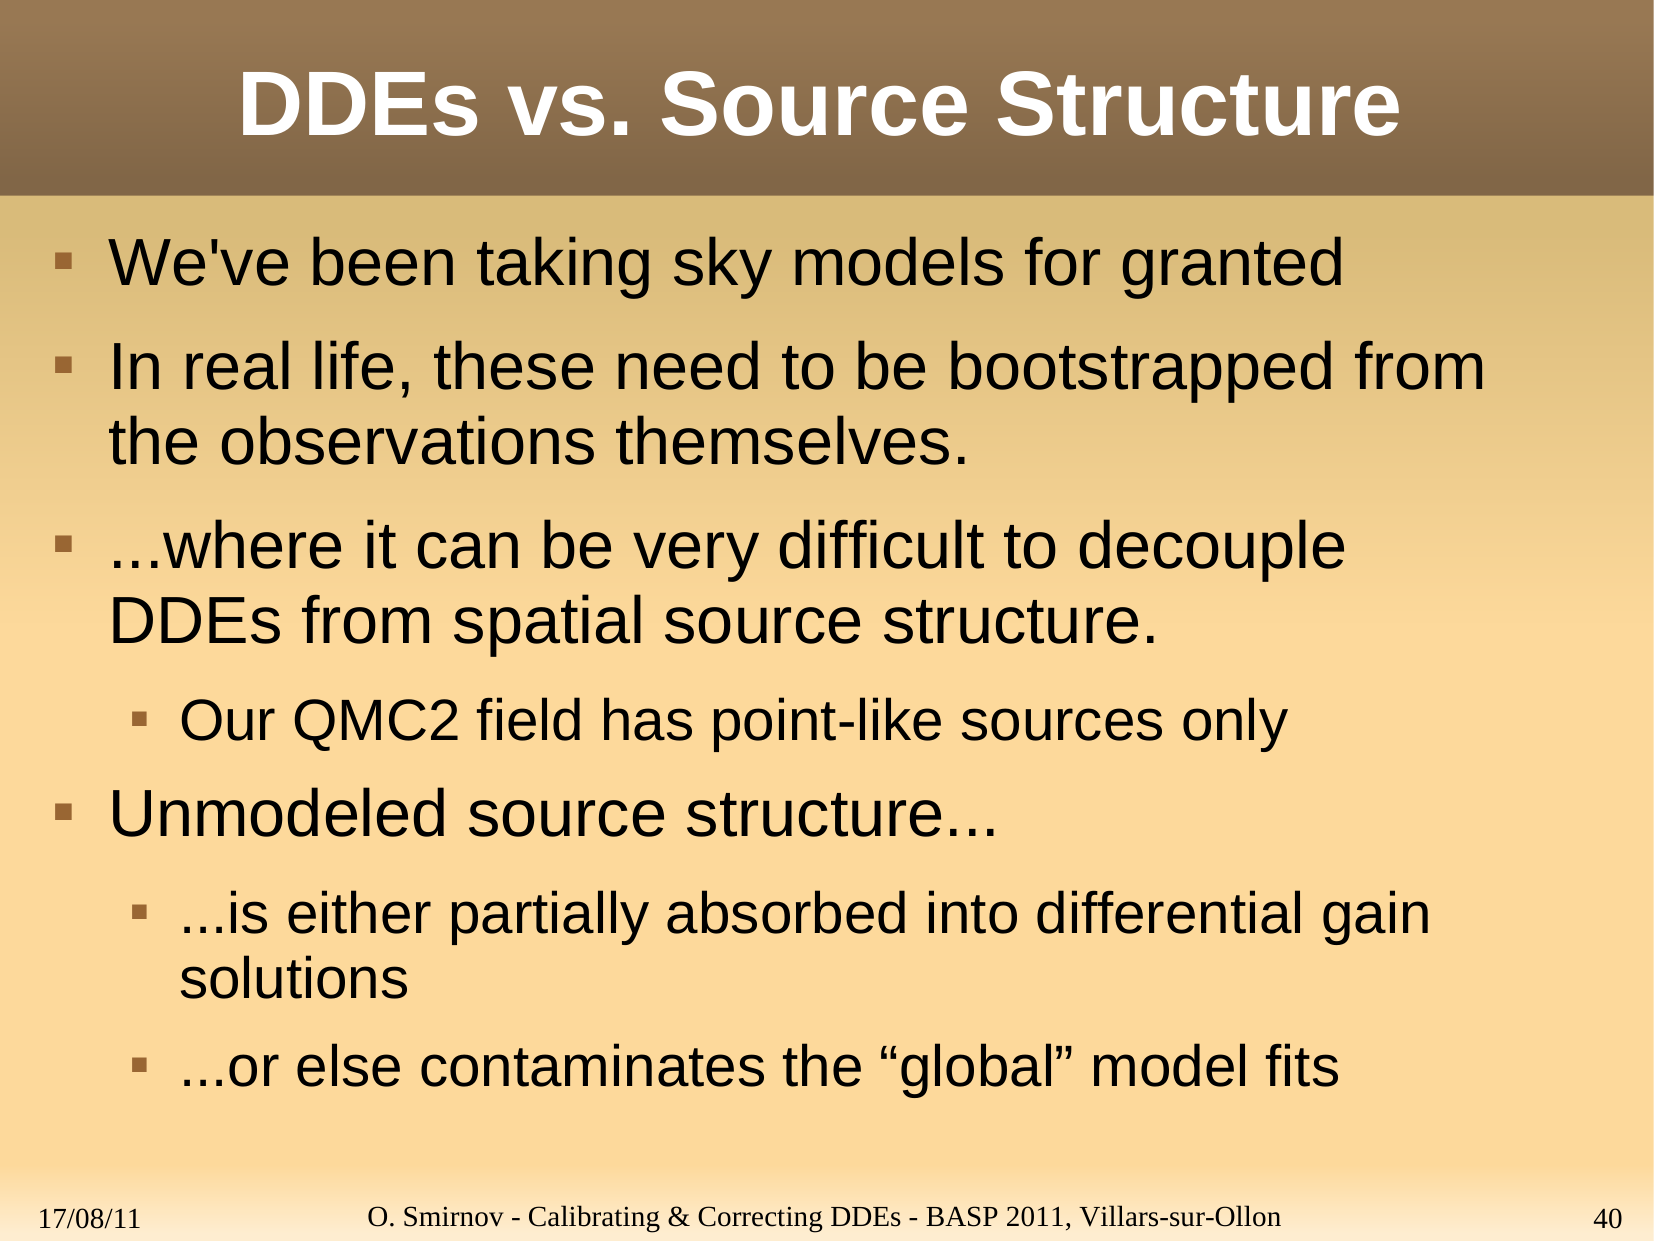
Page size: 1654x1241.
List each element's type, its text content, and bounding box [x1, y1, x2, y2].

list We've been taking sky models for granted In real life, these need to be bootstrapped from the observations themselves. ...where it can be very difficult to decouple DDEs from spatial source structure. Our QMC2 field has point-like sources only Unmodeled source structure... ...is either partially absorbed into differential gain solutions ...or else contaminates the “global” model fits [37, 225, 1526, 1188]
picture [0, 0, 1654, 1241]
title DDEs vs. Source Structure [76, 7, 1565, 200]
